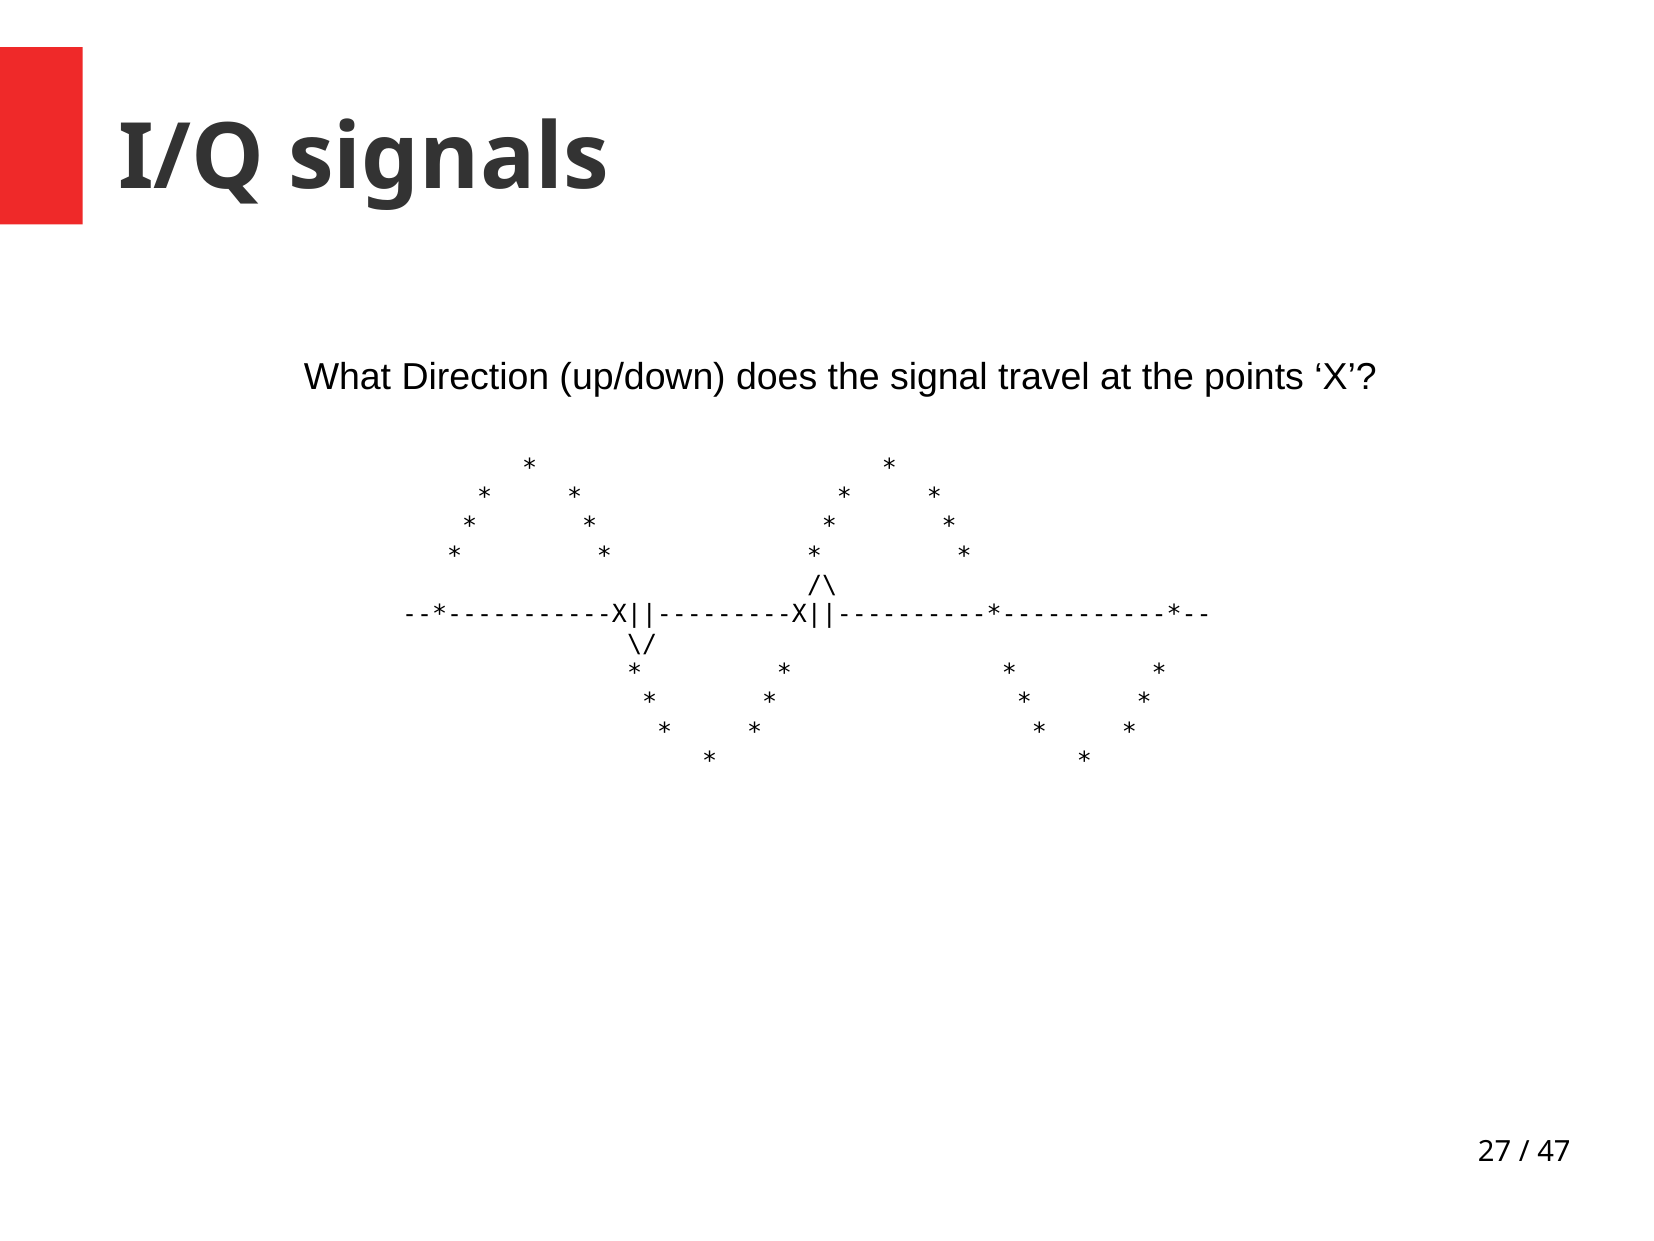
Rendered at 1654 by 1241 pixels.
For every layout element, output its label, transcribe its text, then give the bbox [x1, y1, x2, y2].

text_box What Direction (up/down) does the signal travel at the points ‘X’? [289, 348, 1393, 406]
title I/Q signals [118, 49, 1571, 257]
text_box * * * * * * * * * * * * * * /\ --*-----------X||---------X||----------*-----------*-- \/ * * * * * * * * * * * * * * [387, 445, 1276, 901]
